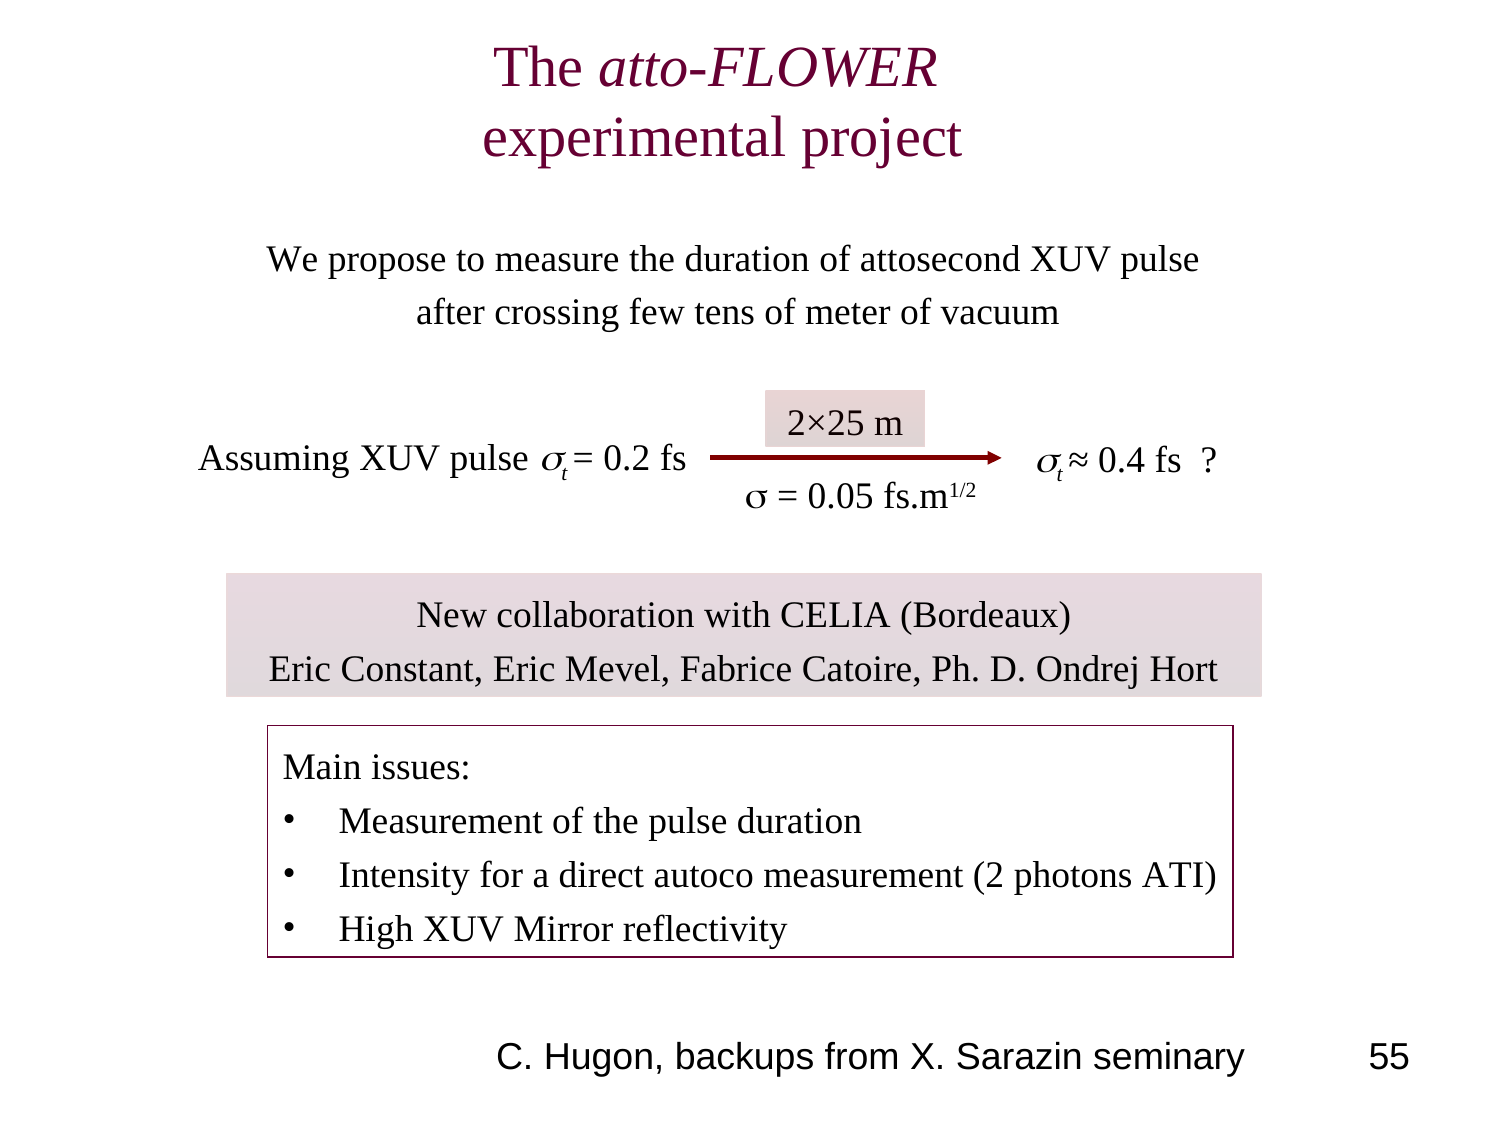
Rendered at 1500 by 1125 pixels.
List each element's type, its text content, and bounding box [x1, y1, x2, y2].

text_box Assuming XUV pulse t = 0.2 fs [183, 415, 702, 493]
text_box  = 0.05 fs.m1/2 [730, 454, 992, 524]
text_box The atto-FLOWER experimental project [467, 20, 979, 176]
text_box 2×25 m [772, 447, 919, 452]
text_box [765, 390, 925, 447]
text_box We propose to measure the duration of attosecond XUV pulse after crossing few tens of meter of vacuum [227, 216, 1250, 341]
text_box New collaboration with CELIA (Bordeaux) Eric Constant, Eric Mevel, Fabrice Catoire, Ph. D. Ondrej Hort [226, 573, 1262, 697]
text_box Main issues: Measurement of the pulse duration Intensity for a direct autoco measurement (2 photons ATI) High XUV Mirror reflectivity [267, 725, 1234, 957]
text_box 2×25 m [772, 381, 919, 390]
text_box t ≈ 0.4 fs ? [1019, 416, 1233, 494]
